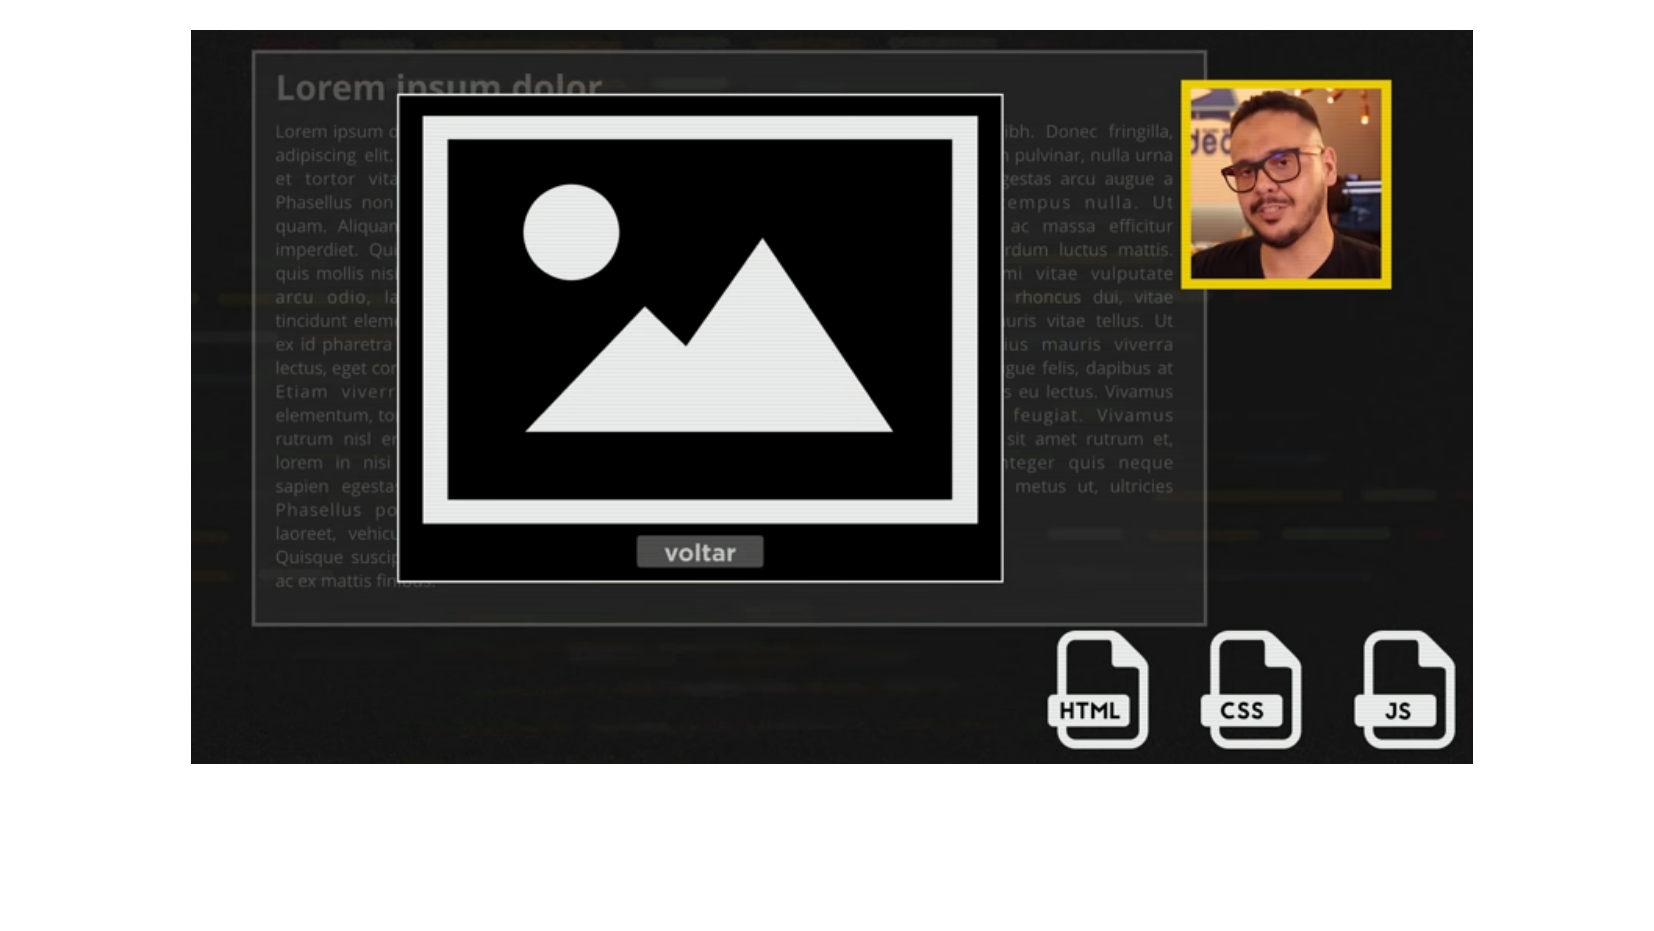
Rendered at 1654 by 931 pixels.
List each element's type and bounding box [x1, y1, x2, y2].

picture [191, 30, 1473, 764]
